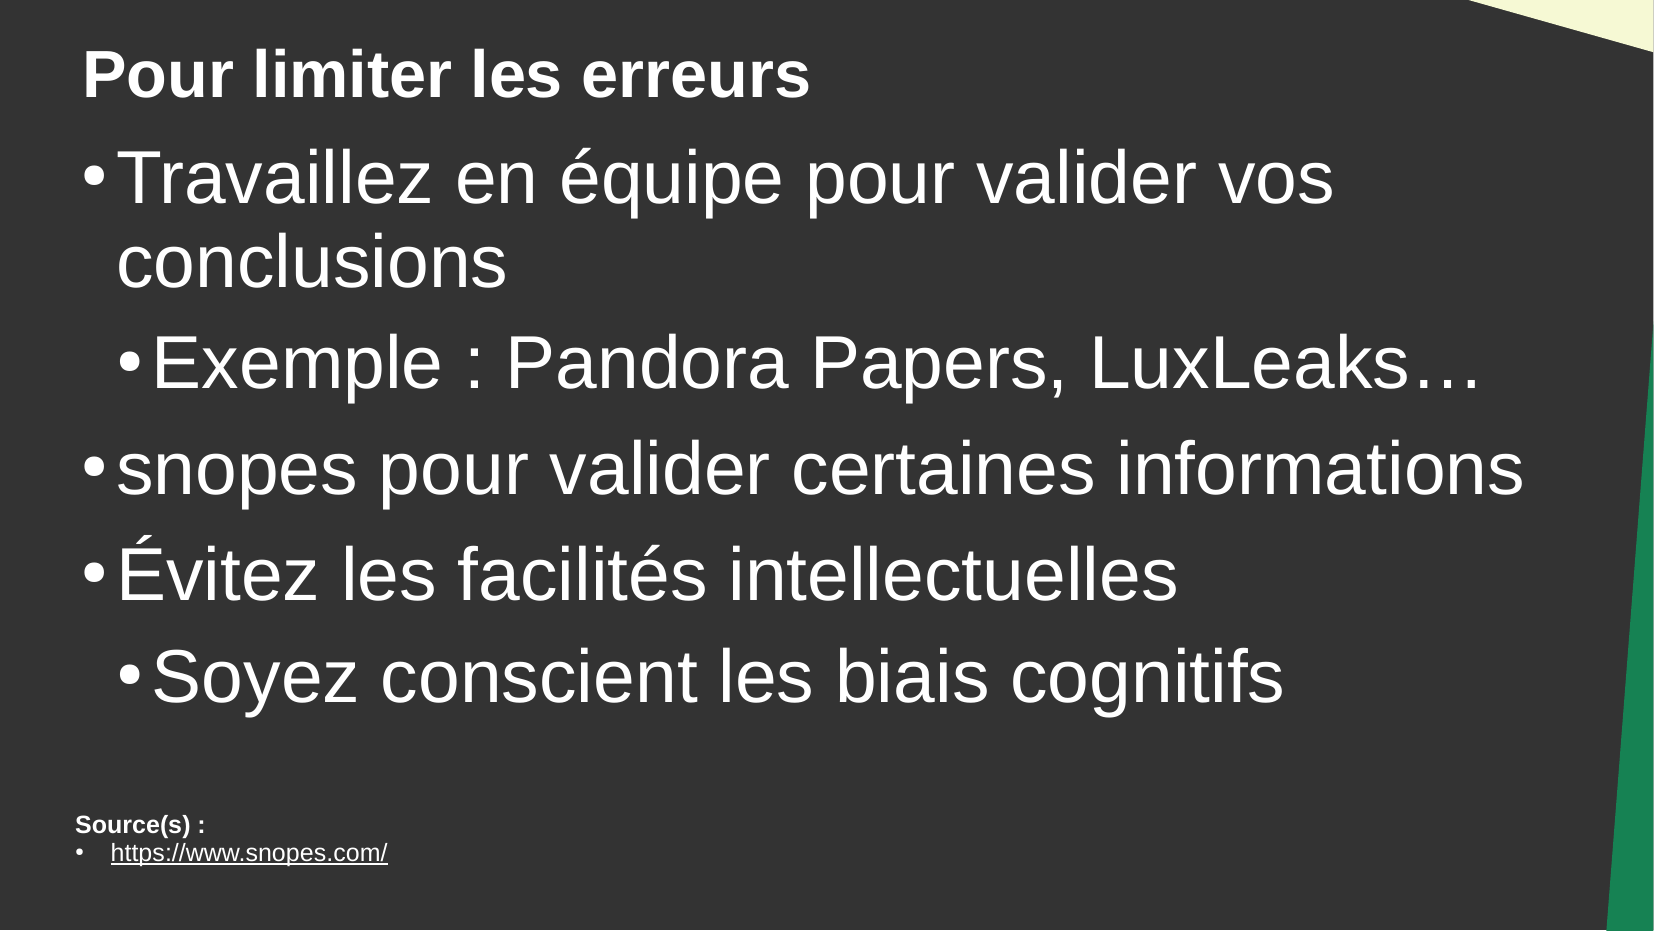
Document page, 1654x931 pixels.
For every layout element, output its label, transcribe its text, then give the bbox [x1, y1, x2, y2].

text_box [1606, 314, 1654, 931]
list Travaillez en équipe pour valider vos conclusions Exemple : Pandora Papers, LuxLeaks… snopes pour valider certaines informations Évitez les facilités intellectuelles Soyez conscient les biais cognitifs [80, 135, 1560, 762]
title Pour limiter les erreurs [82, 37, 1571, 122]
text_box Source(s) : https://www.snopes.com/ [60, 803, 1546, 931]
text_box [1468, 0, 1654, 53]
